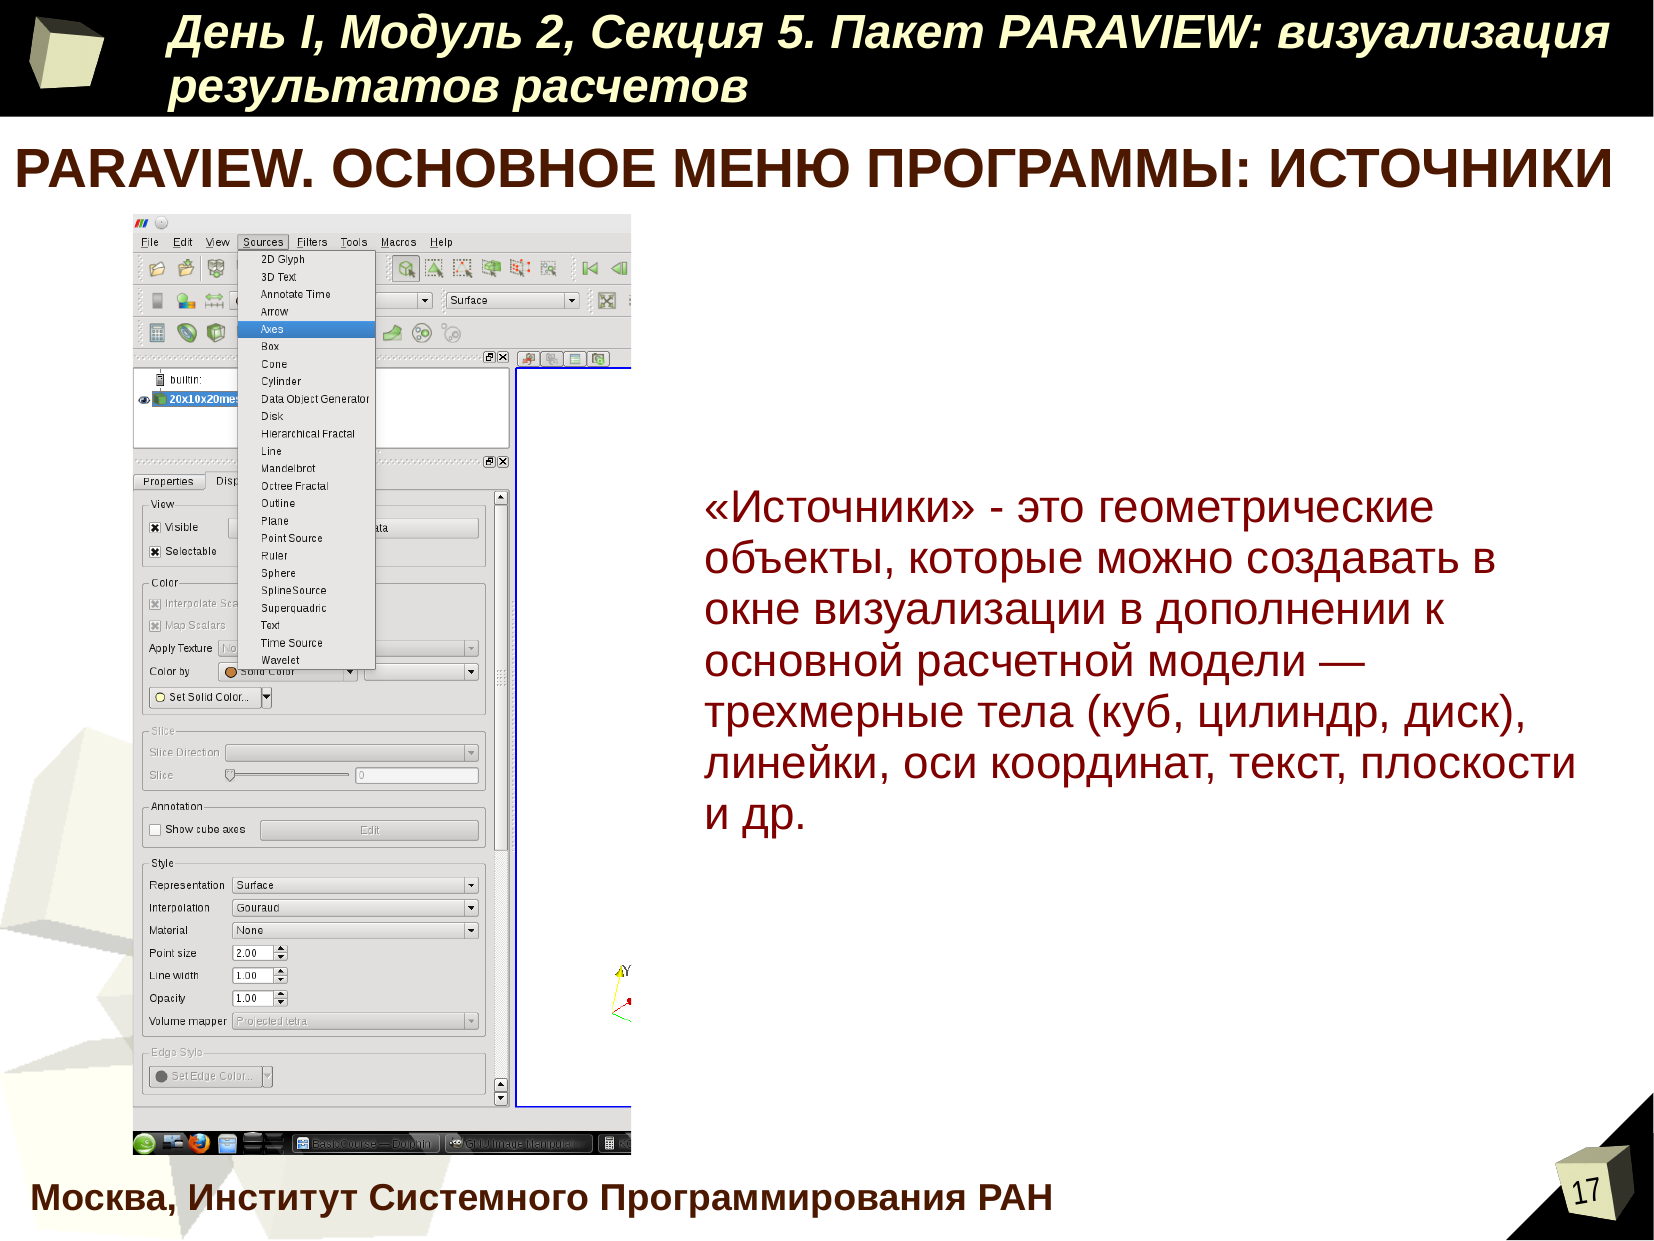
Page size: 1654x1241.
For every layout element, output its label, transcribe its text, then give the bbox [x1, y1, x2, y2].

text_box PARAVIEW. ОСНОВНОЕ МЕНЮ ПРОГРАММЫ: ИСТОЧНИКИ [0, 130, 1654, 211]
picture [464, 1193, 472, 1198]
picture [0, 214, 632, 1241]
text_box «Источники» - это геометрические объекты, которые можно создавать в окне визуализации в дополнении к основной расчетной модели — трехмерные тела (куб, цилиндр, диск), линейки, оси координат, текст, плоскости и др. [689, 473, 1595, 1046]
